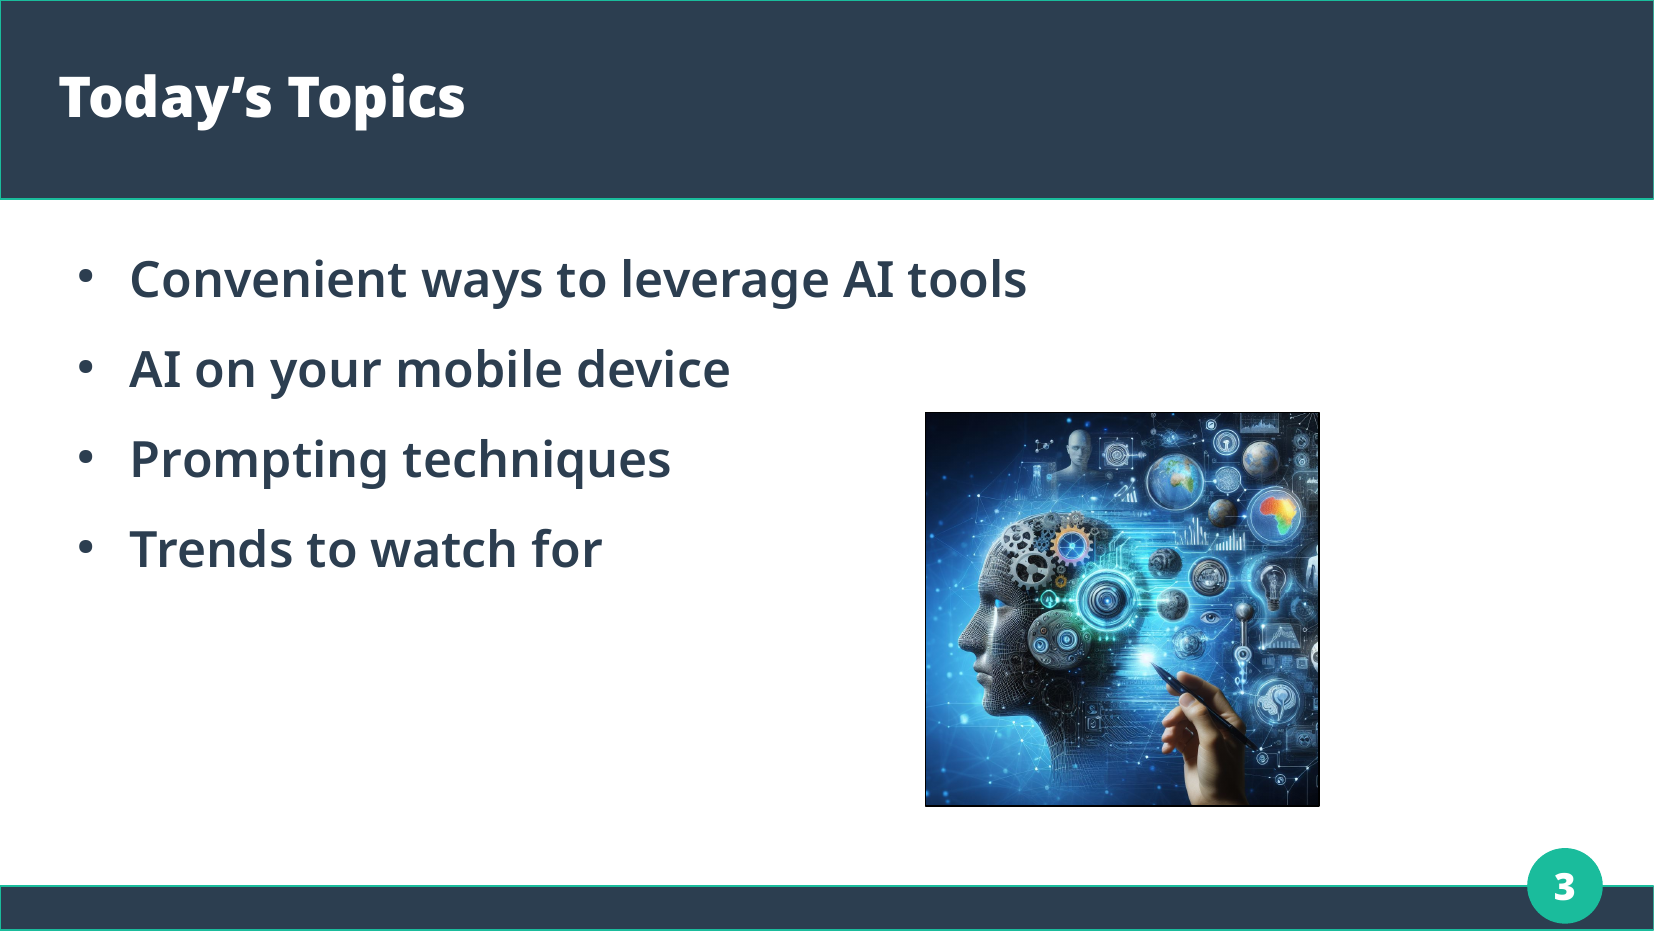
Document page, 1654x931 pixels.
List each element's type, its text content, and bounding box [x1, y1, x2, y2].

list Convenient ways to leverage AI tools AI on your mobile device Prompting techniques Trends to watch for [59, 243, 1595, 864]
picture [926, 413, 1318, 805]
title Today’s Topics [59, 37, 1595, 156]
